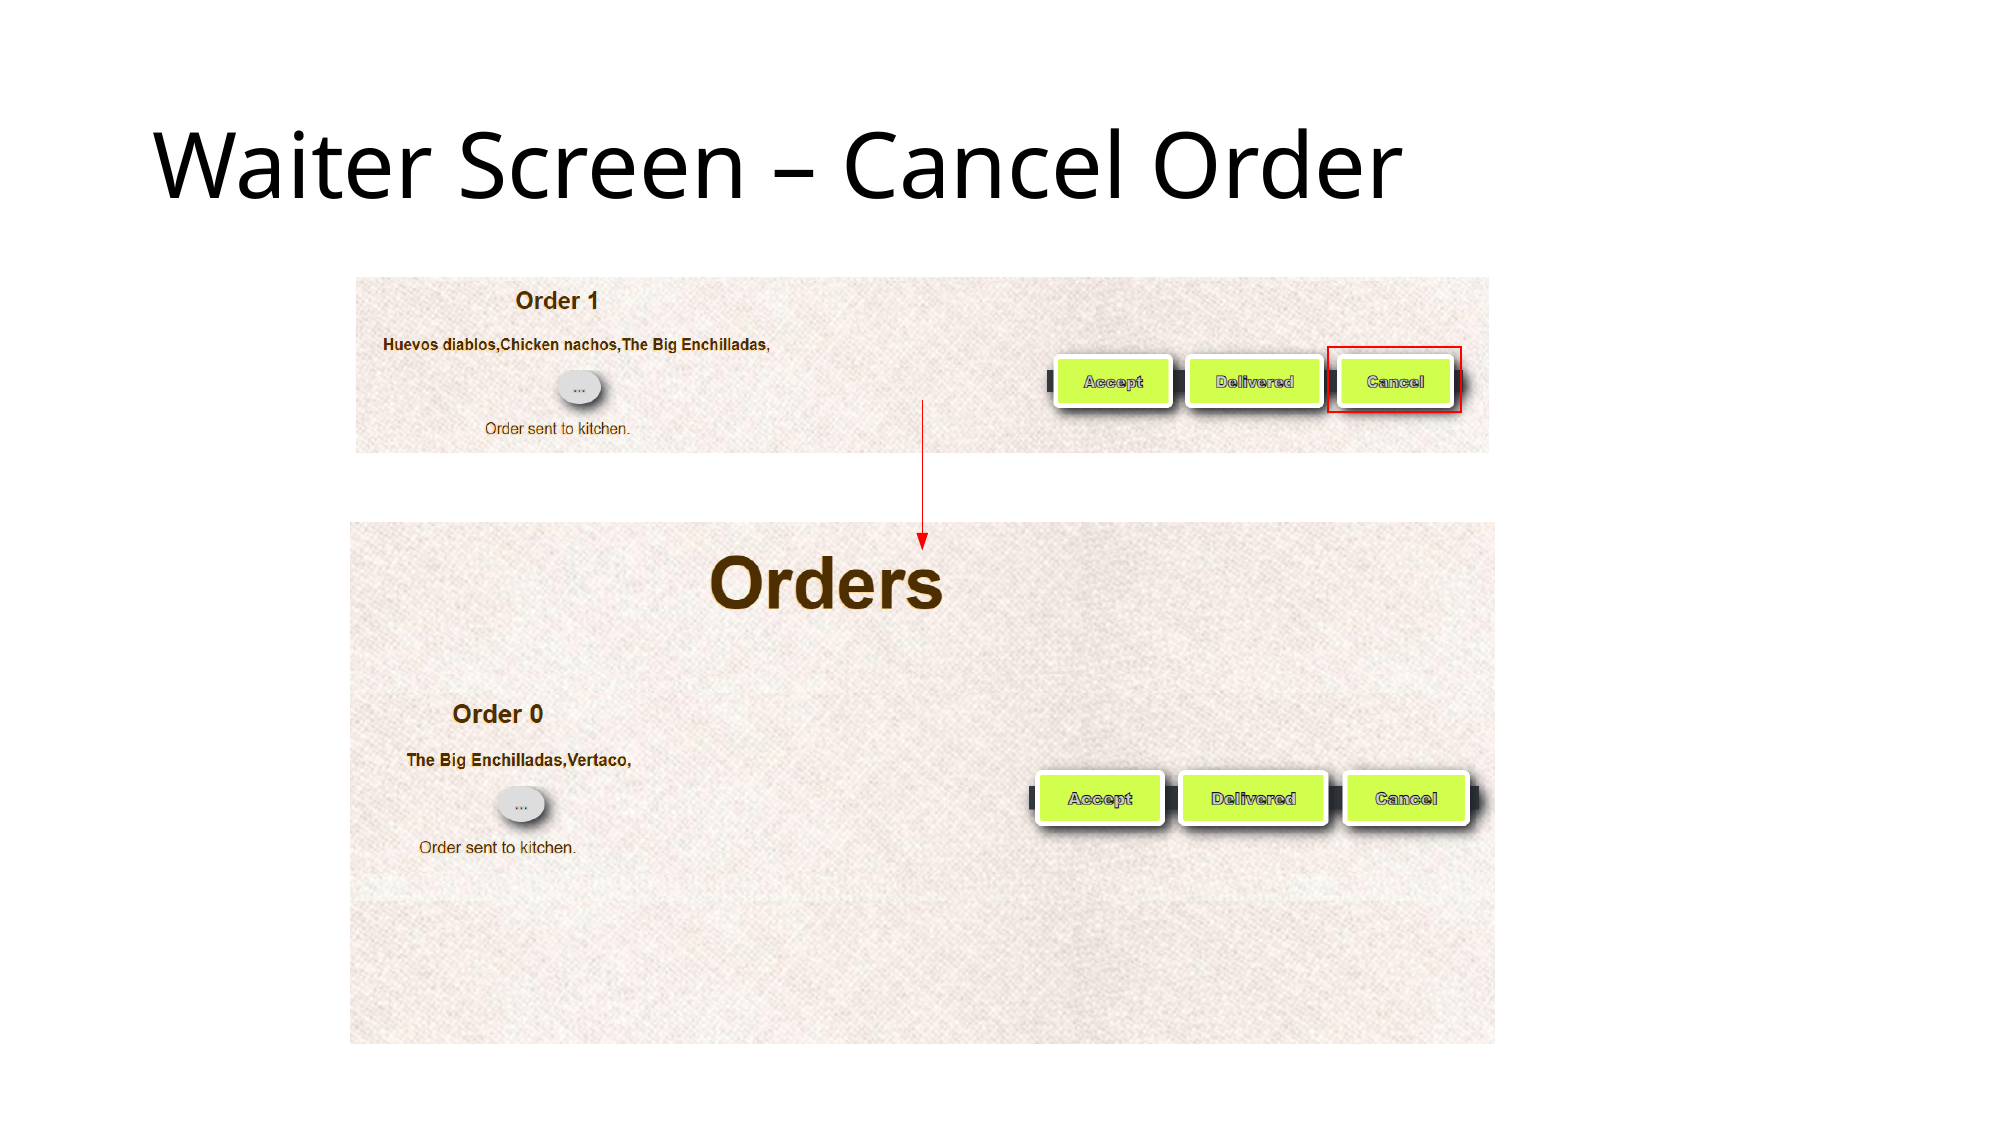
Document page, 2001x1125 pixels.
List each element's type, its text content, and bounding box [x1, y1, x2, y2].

title Waiter Screen – Cancel Order [137, 59, 1863, 278]
picture [355, 277, 1489, 453]
picture [350, 522, 1495, 1044]
